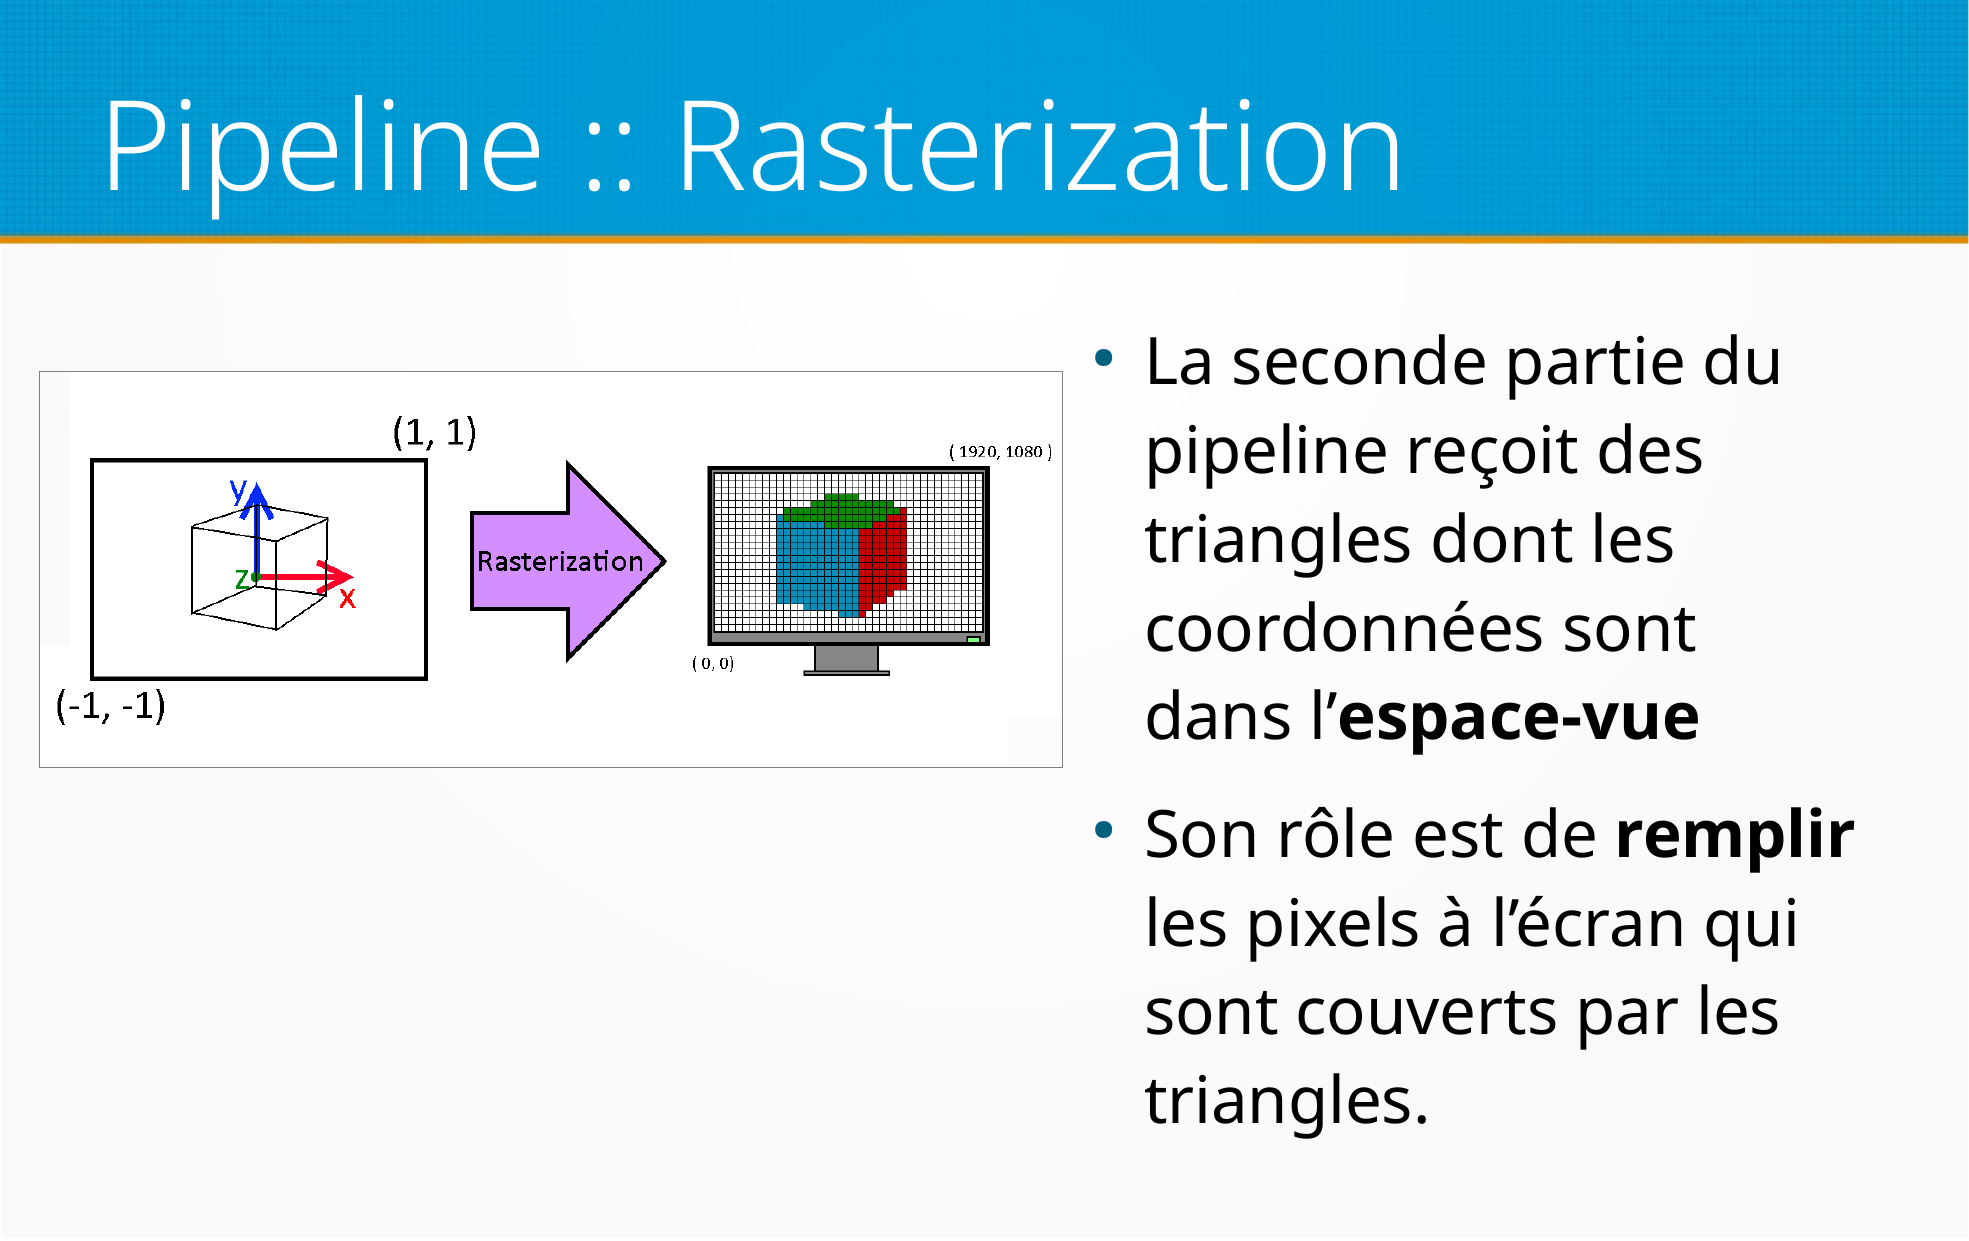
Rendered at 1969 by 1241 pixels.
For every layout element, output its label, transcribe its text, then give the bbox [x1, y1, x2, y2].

title Pipeline :: Rasterization [98, 19, 1870, 227]
list La seconde partie du pipeline reçoit des triangles dont les coordonnées sont dans l’espace-vue Son rôle est de remplir les pixels à l’écran qui sont couverts par les triangles. [1074, 315, 1861, 1170]
picture [0, 233, 1969, 1241]
